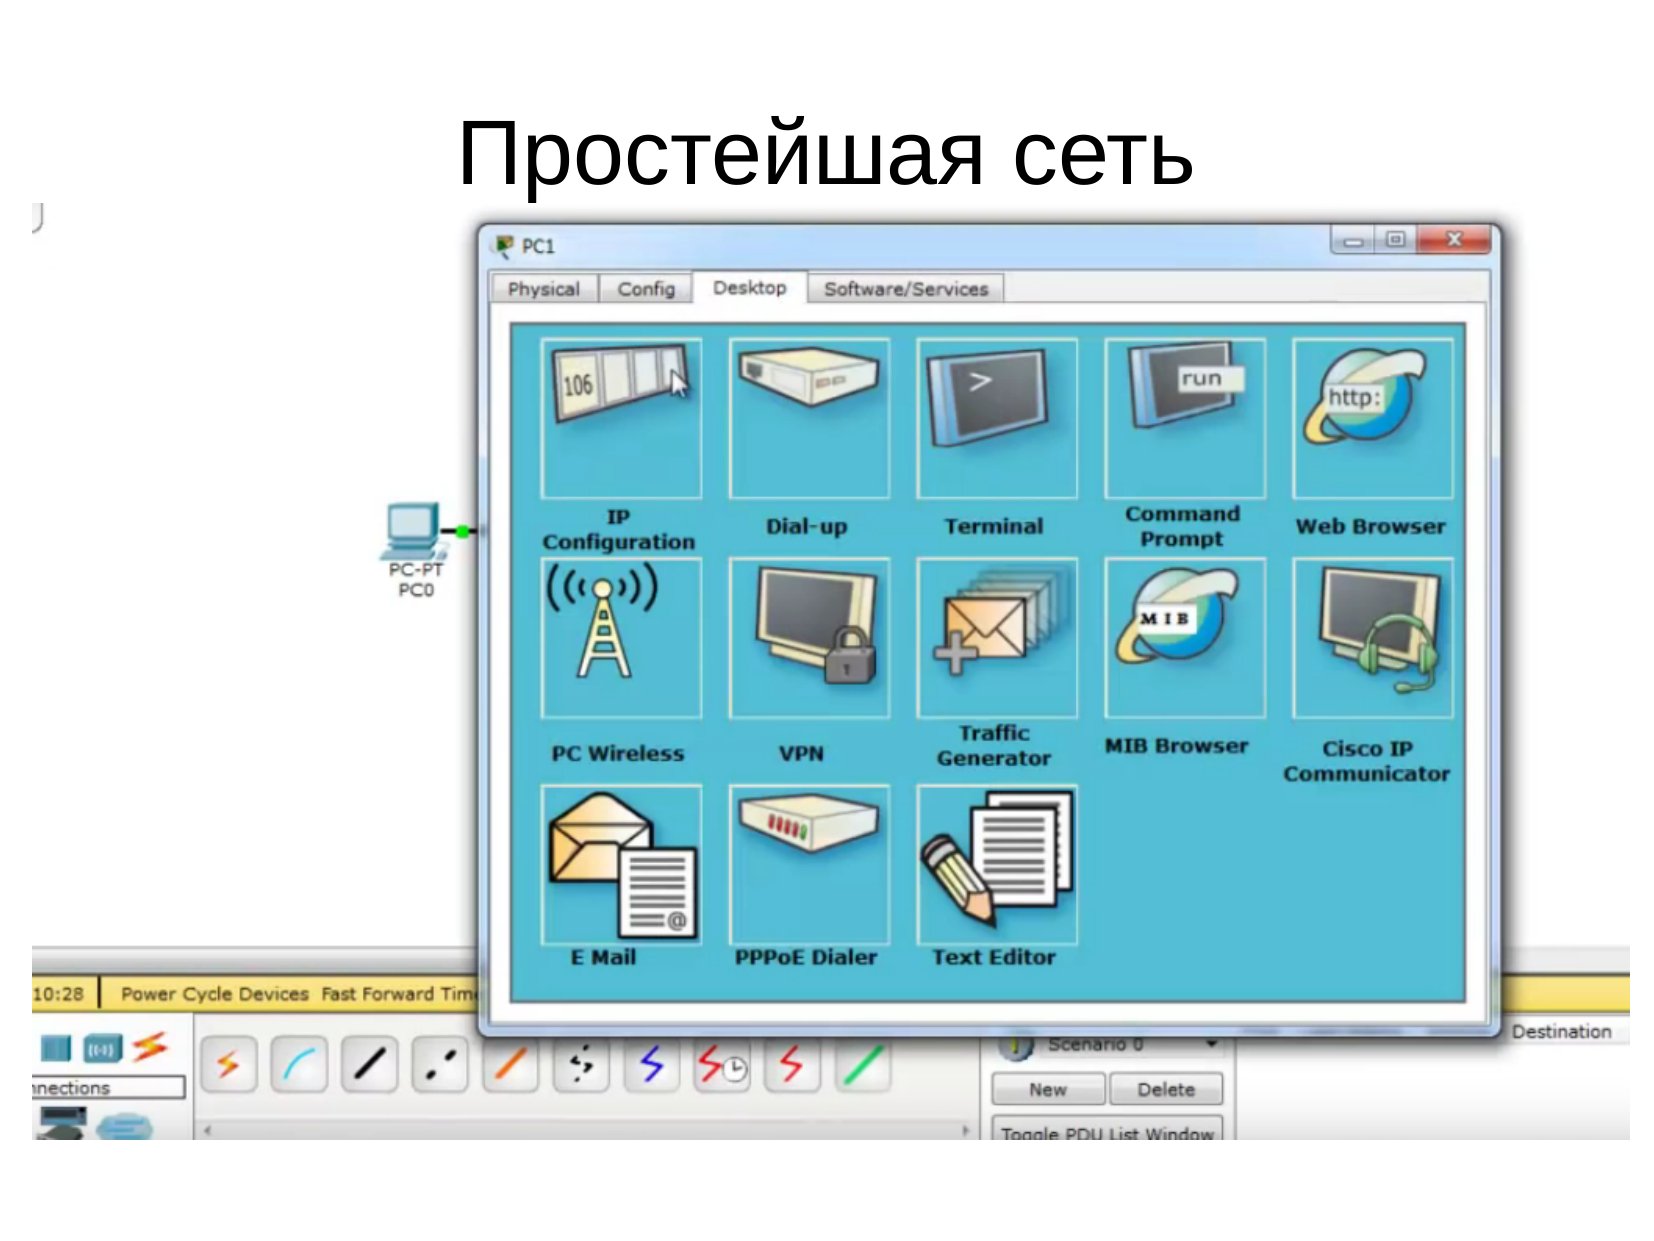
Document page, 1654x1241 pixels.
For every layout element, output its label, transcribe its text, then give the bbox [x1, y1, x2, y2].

title Простейшая сеть [82, 49, 1571, 203]
picture [32, 203, 1630, 1140]
